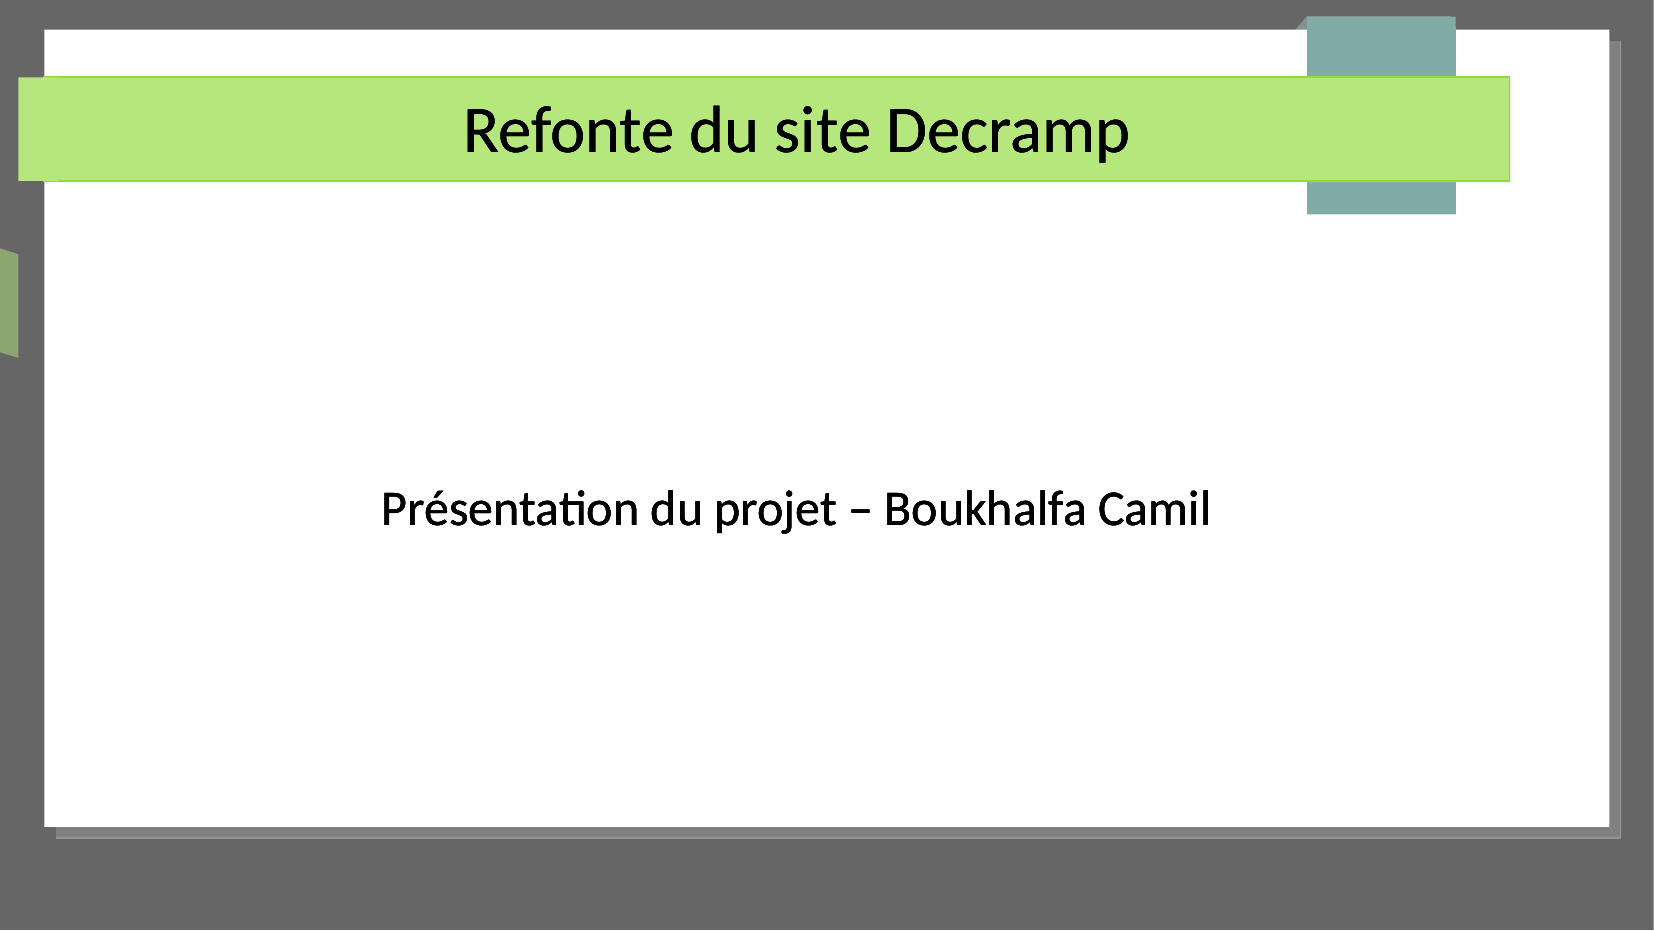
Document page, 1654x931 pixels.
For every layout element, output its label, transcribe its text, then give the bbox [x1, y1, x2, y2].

title Refonte du site Decramp [88, 73, 1506, 178]
subtitle Présentation du projet – Boukhalfa Camil [58, 210, 1536, 801]
